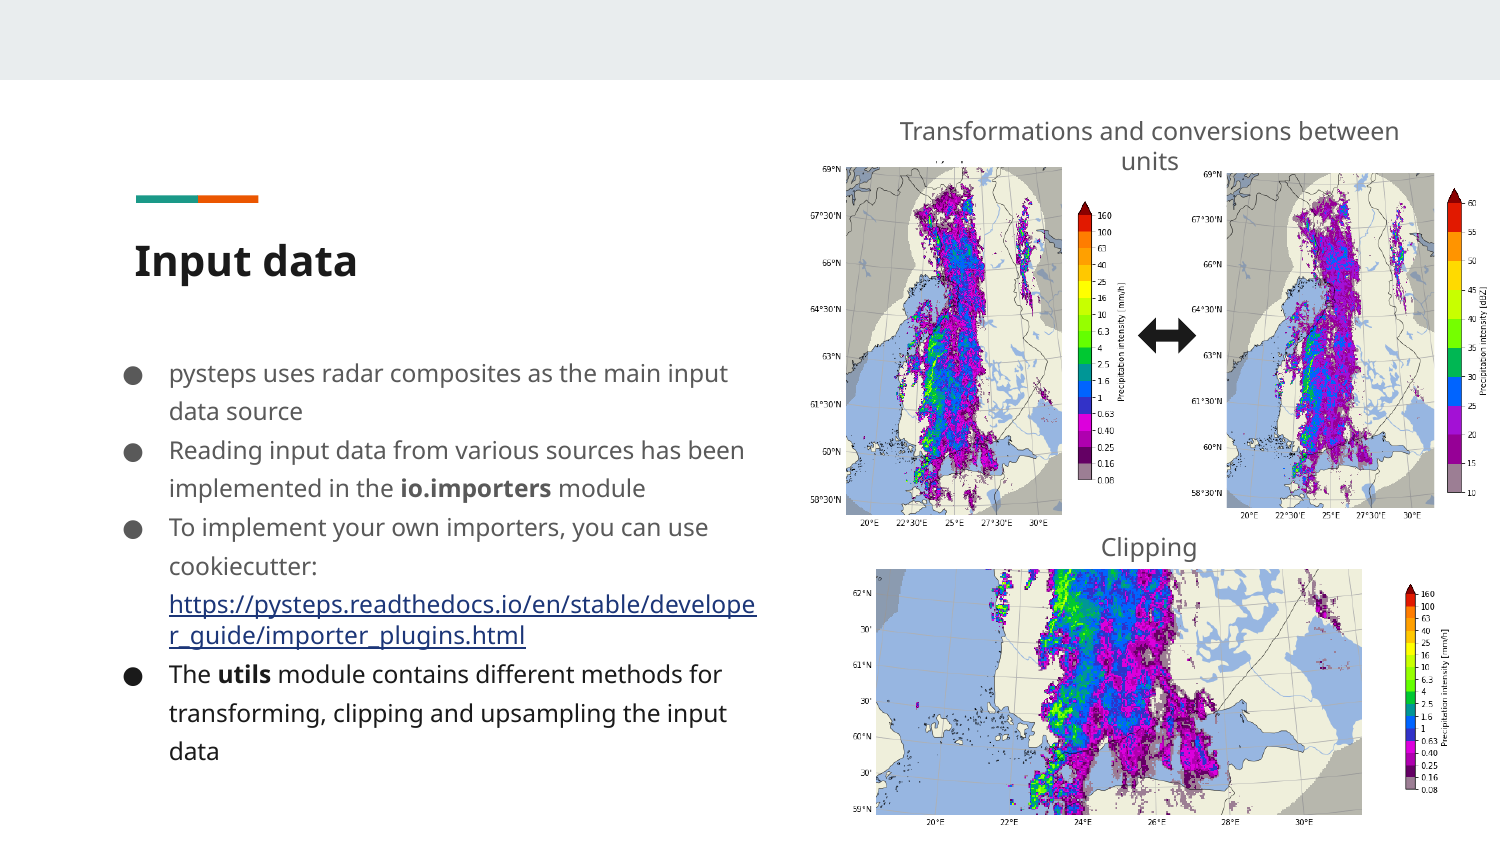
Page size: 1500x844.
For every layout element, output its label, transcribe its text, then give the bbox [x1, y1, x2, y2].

text_box Transformations and conversions between units [854, 100, 1446, 191]
picture [803, 161, 1159, 532]
picture [1185, 168, 1493, 525]
picture [846, 569, 1454, 832]
list pysteps uses radar composites as the main input data source Reading input data from various sources has been implemented in the io.importers module To implement your own importers, you can use cookiecutter: https://pysteps.readthedocs.io/en/stable/developer_guide/importer_plugins.html The utils module contains different methods for transforming, clipping and upsampling the input data [85, 335, 770, 759]
title Input data [119, 216, 443, 305]
text_box Clipping [1085, 516, 1215, 577]
text_box [1137, 317, 1197, 354]
